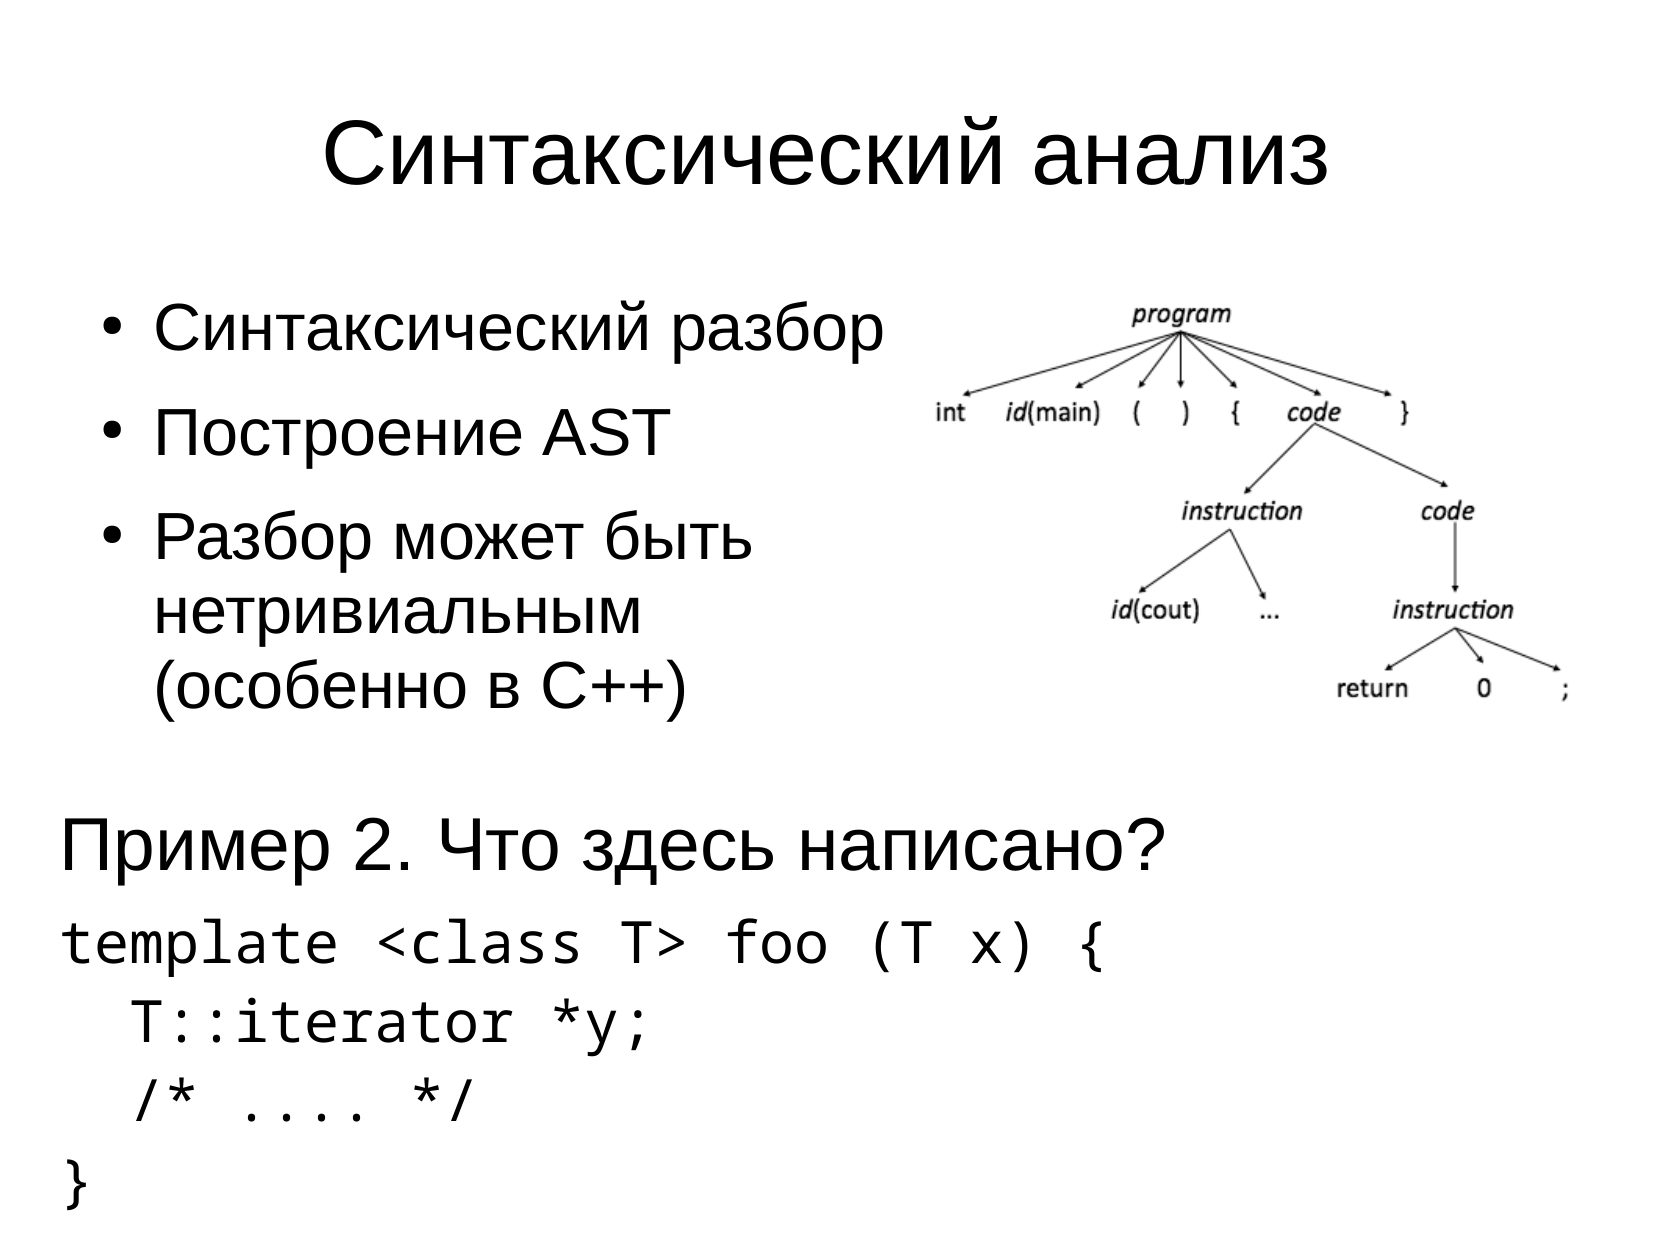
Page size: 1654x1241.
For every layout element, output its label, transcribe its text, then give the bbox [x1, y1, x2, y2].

text_box template <class T> foo (T x) { T::iterator *y; /* .... */ } [45, 893, 1621, 1220]
list Синтаксический разбор Построение AST Разбор может быть нетривиальным (особенно в C++) [82, 290, 1571, 893]
title Синтаксический анализ [82, 49, 1571, 257]
text_box Пример 2. Что здесь написано? [45, 795, 1186, 894]
picture [930, 299, 1579, 713]
